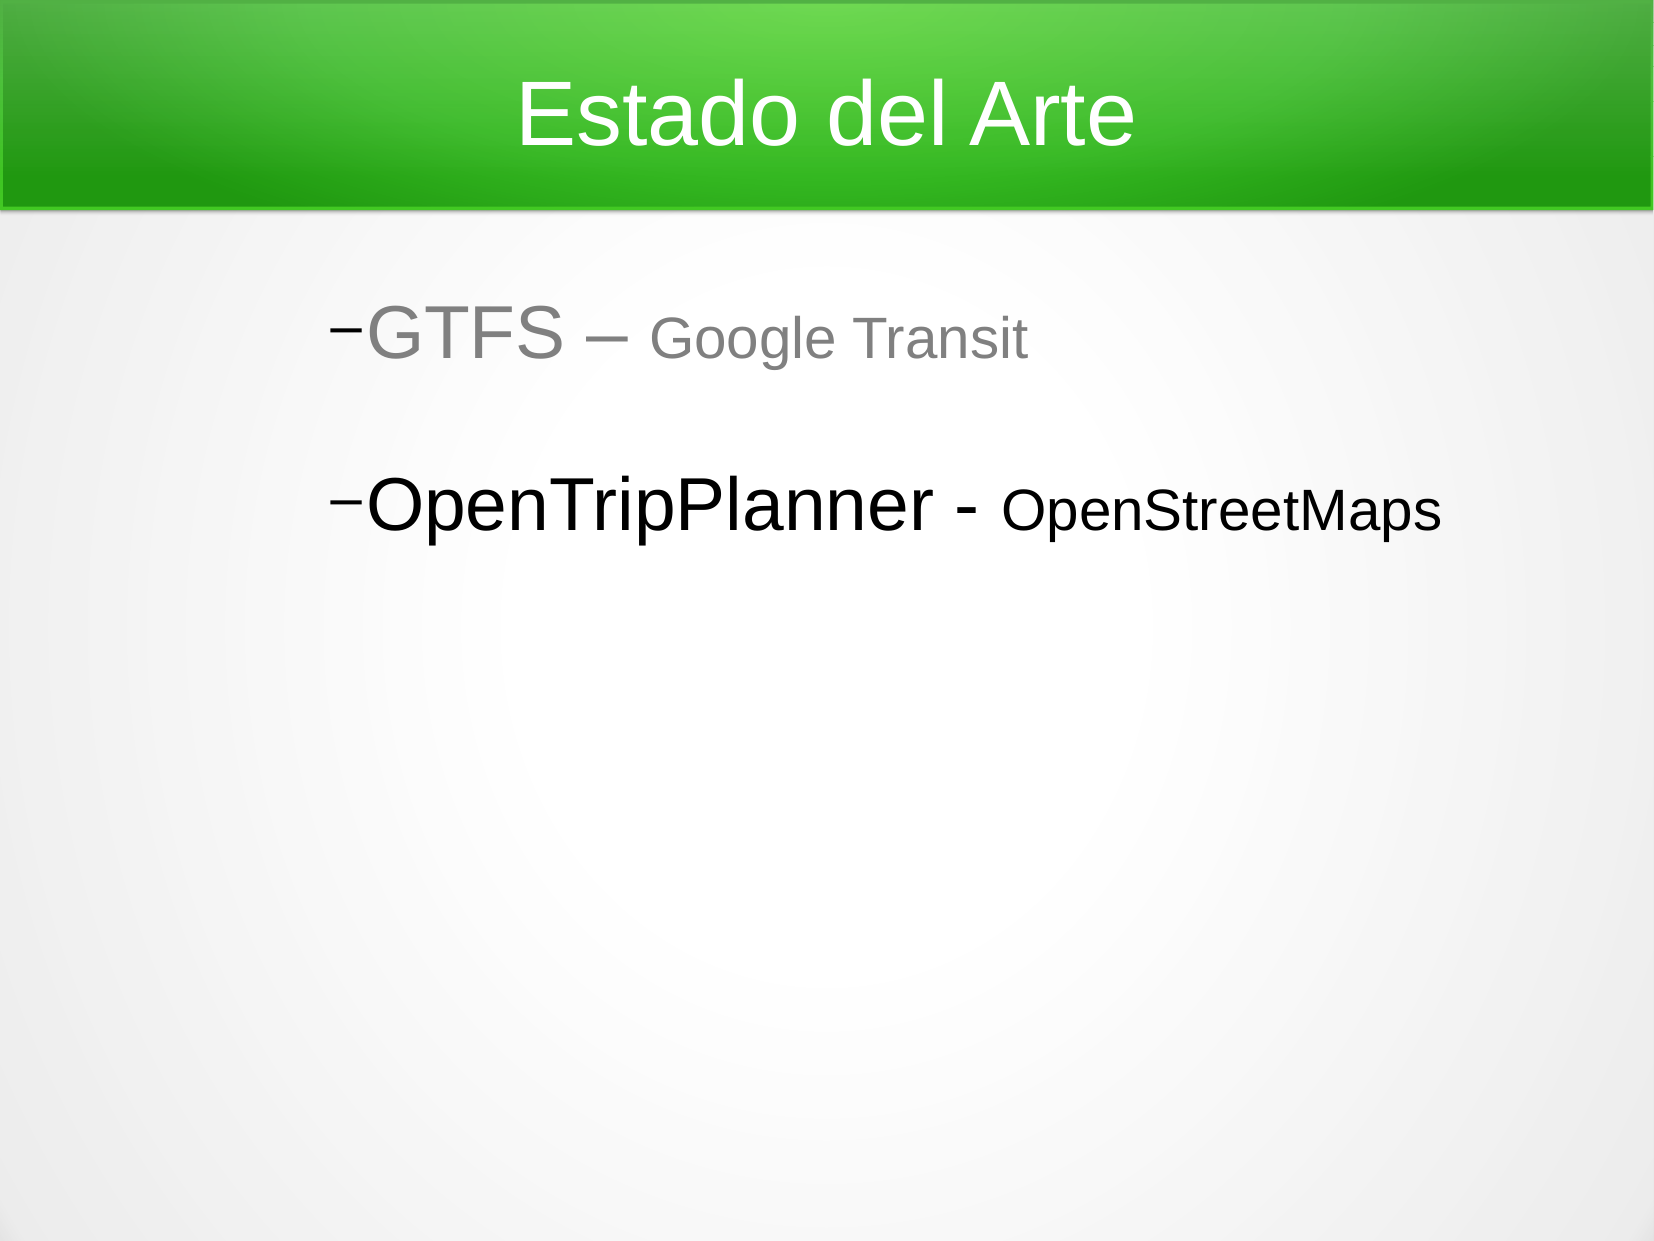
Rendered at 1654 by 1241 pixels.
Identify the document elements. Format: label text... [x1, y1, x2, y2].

title Estado del Arte [82, 49, 1571, 179]
list GTFS – Google Transit OpenTripPlanner - OpenStreetMaps [82, 290, 1538, 1010]
